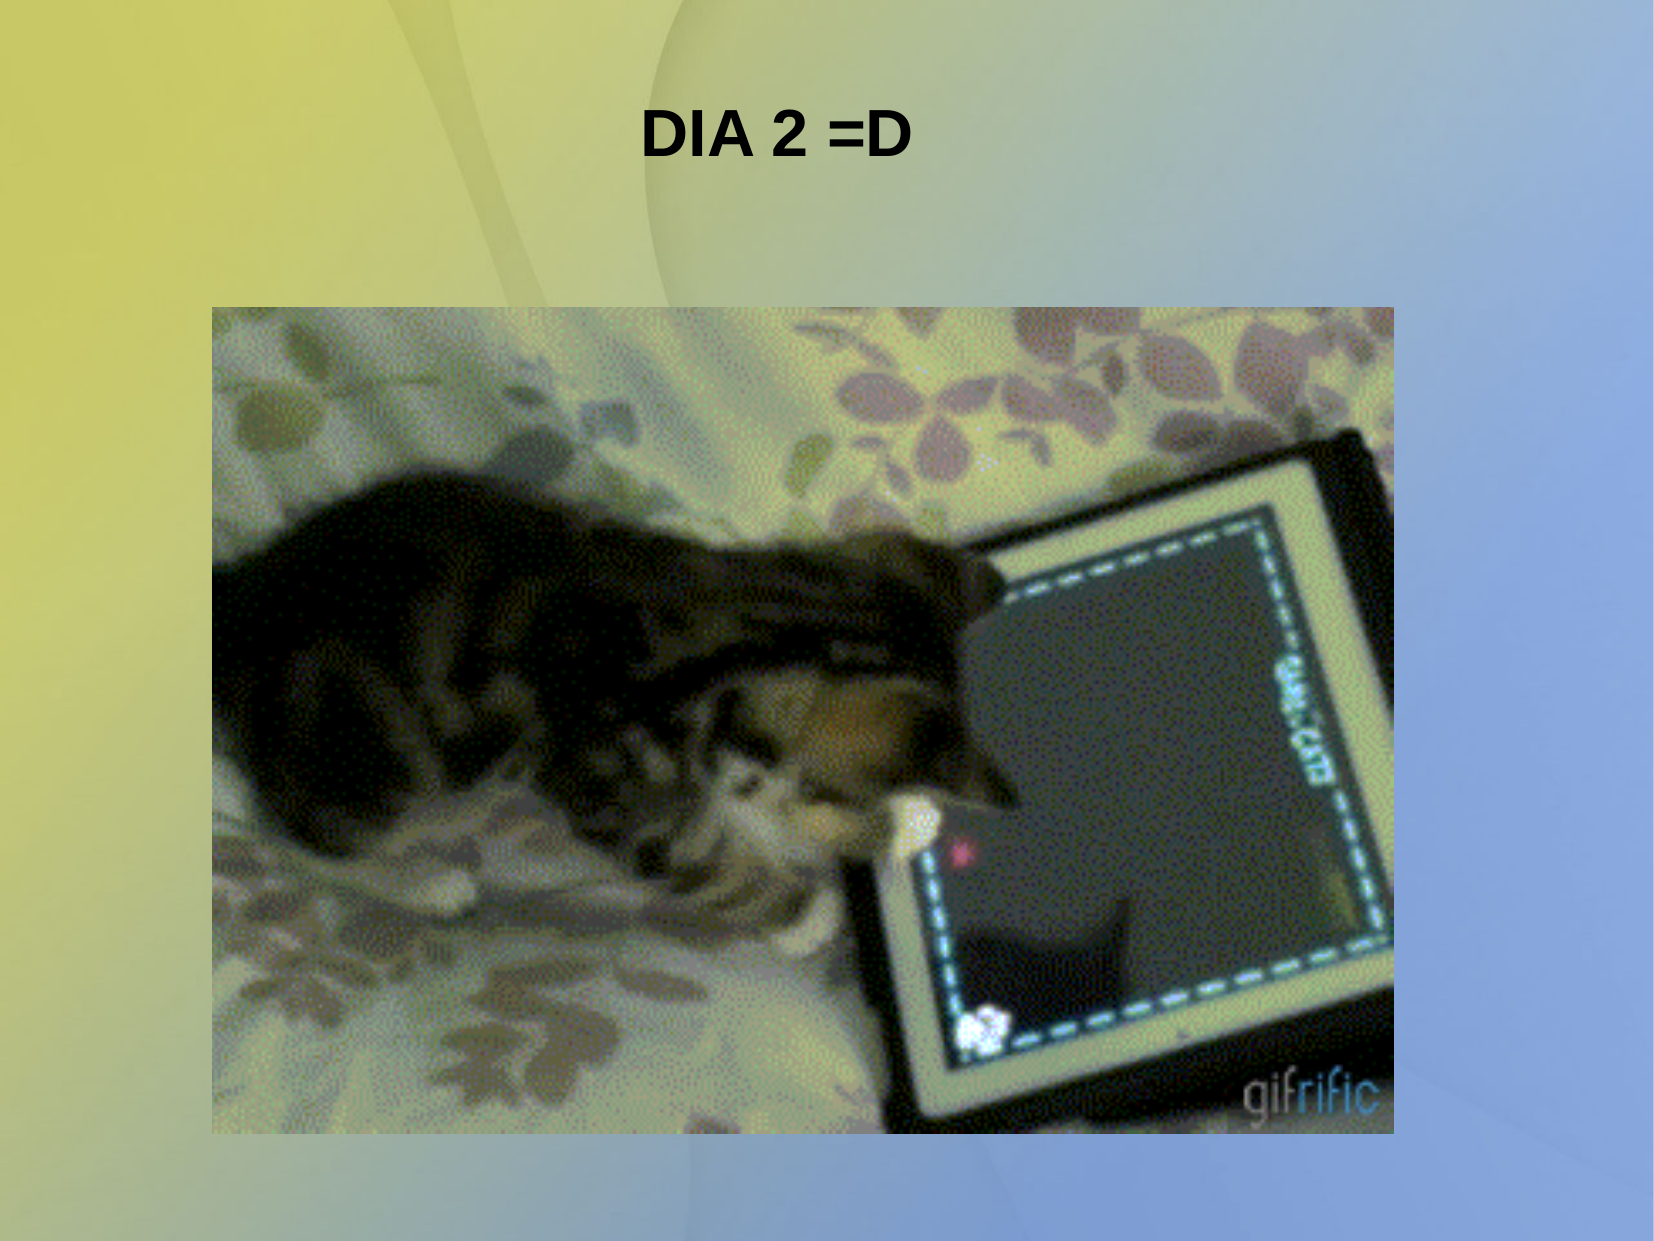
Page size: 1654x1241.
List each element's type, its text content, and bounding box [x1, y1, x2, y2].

picture [0, 0, 1654, 1241]
text_box DIA 2 =D [625, 88, 969, 189]
